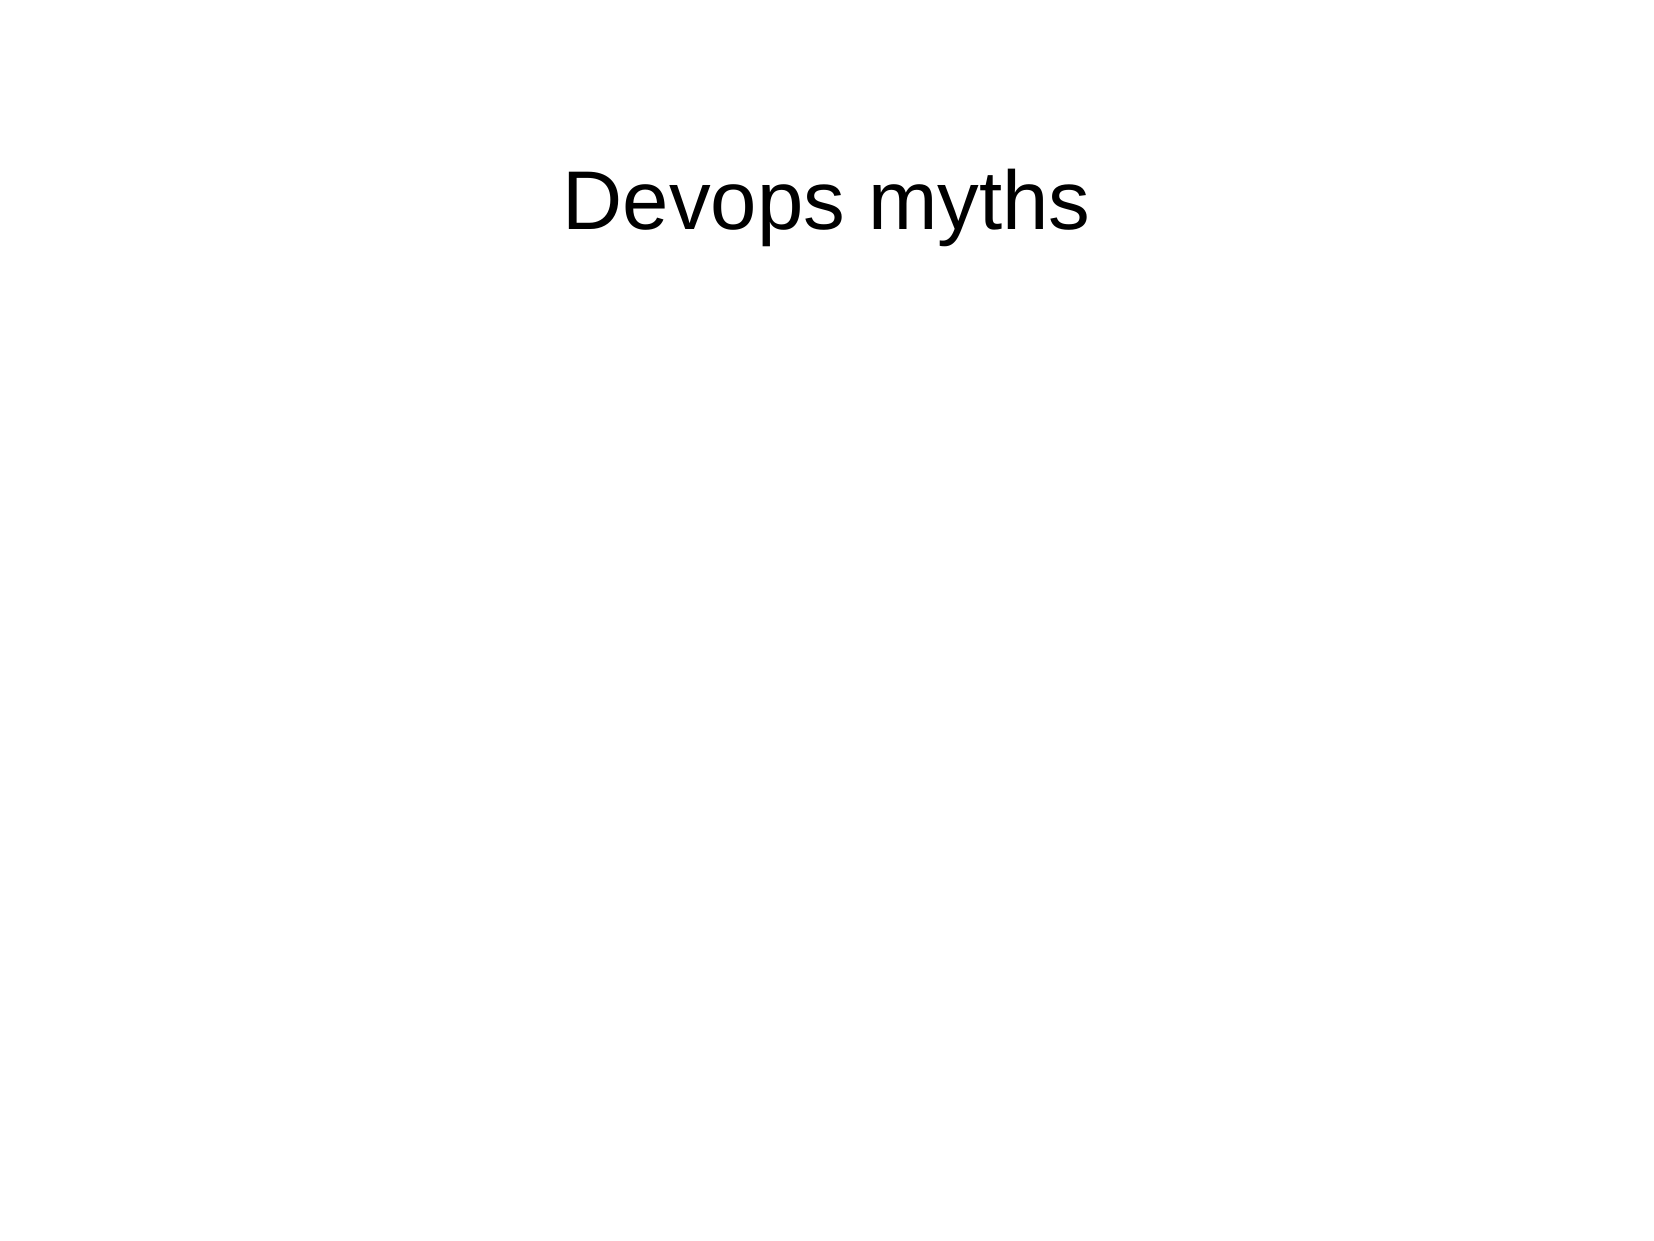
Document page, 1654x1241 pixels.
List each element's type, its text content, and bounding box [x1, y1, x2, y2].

text_box Devops myths [548, 147, 1106, 256]
